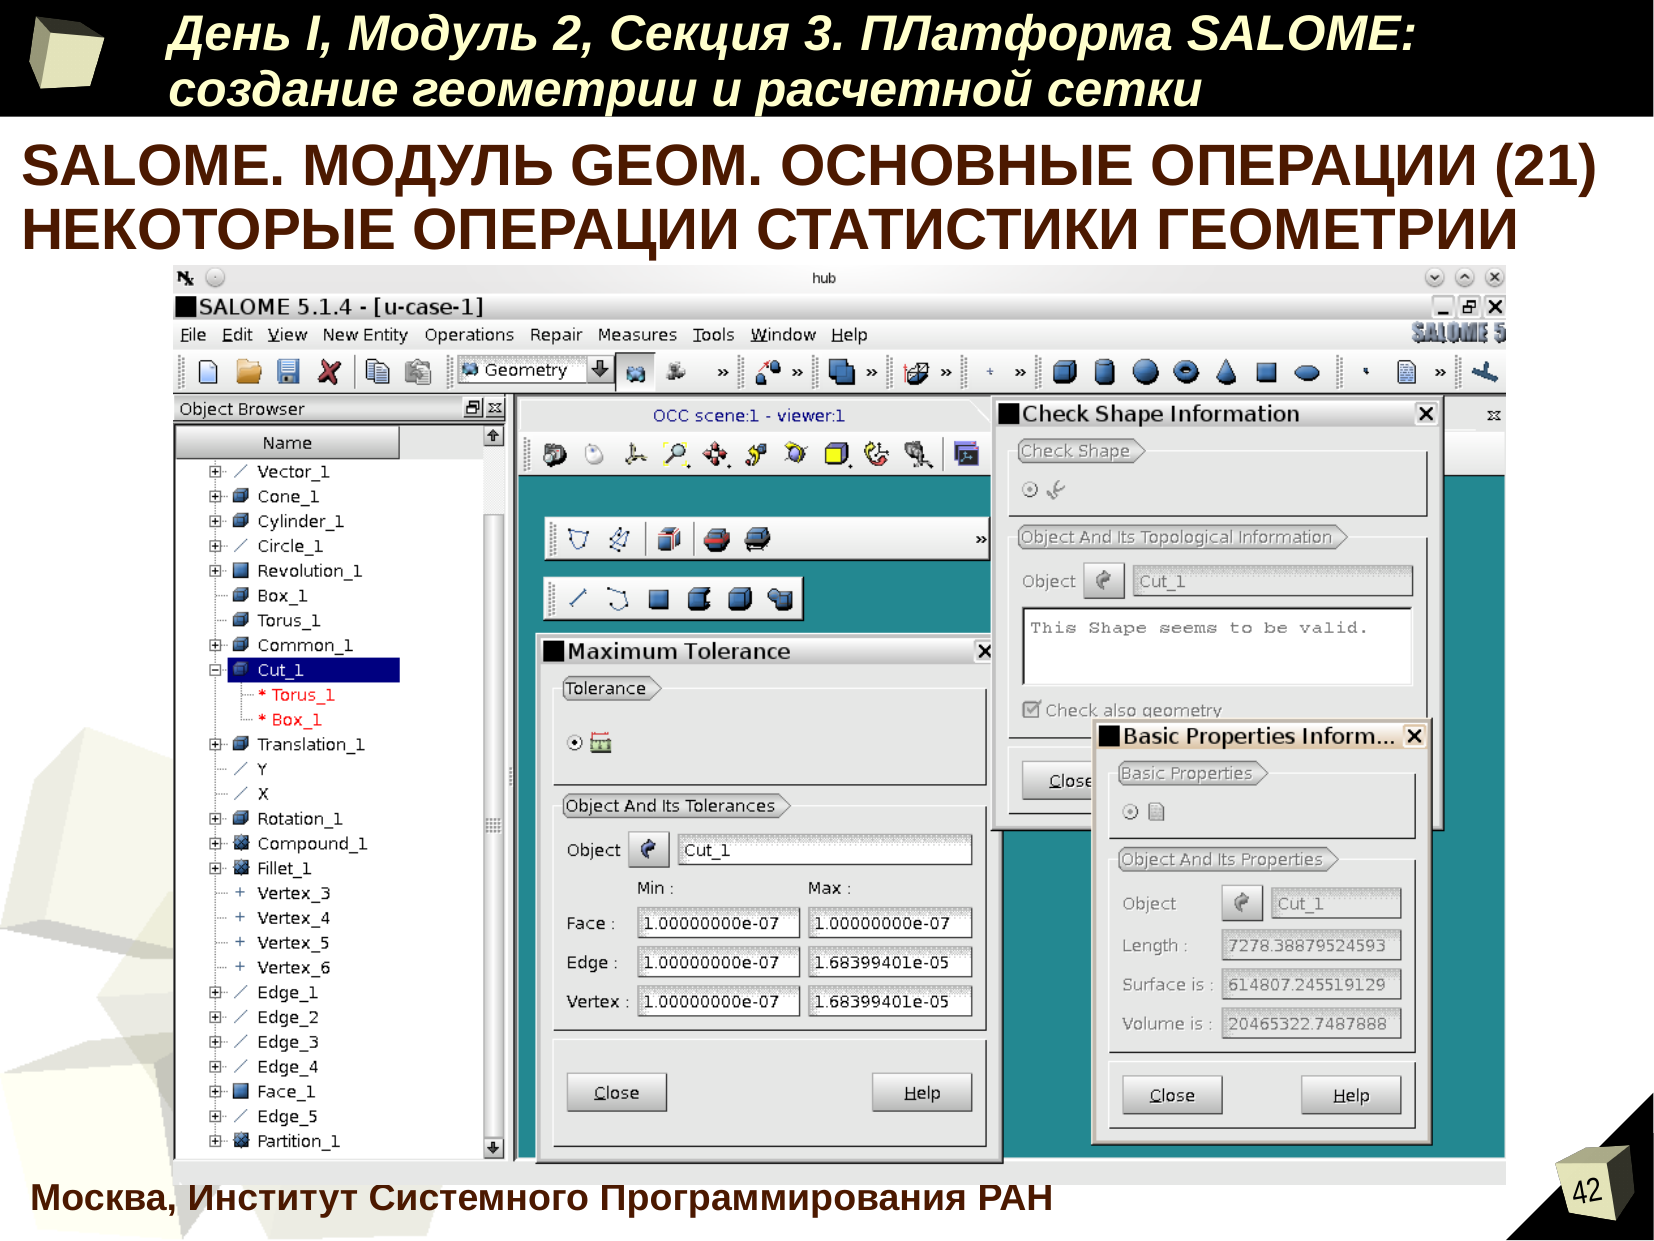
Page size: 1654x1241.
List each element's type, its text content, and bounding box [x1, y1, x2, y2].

picture [0, 265, 1506, 1241]
text_box SALOME. МОДУЛЬ GEOM. ОСНОВНЫЕ ОПЕРАЦИИ (21) НЕКОТОРЫЕ ОПЕРАЦИИ СТАТИСТИКИ ГЕОМЕТРИИ [6, 124, 1654, 270]
picture [464, 1193, 472, 1198]
